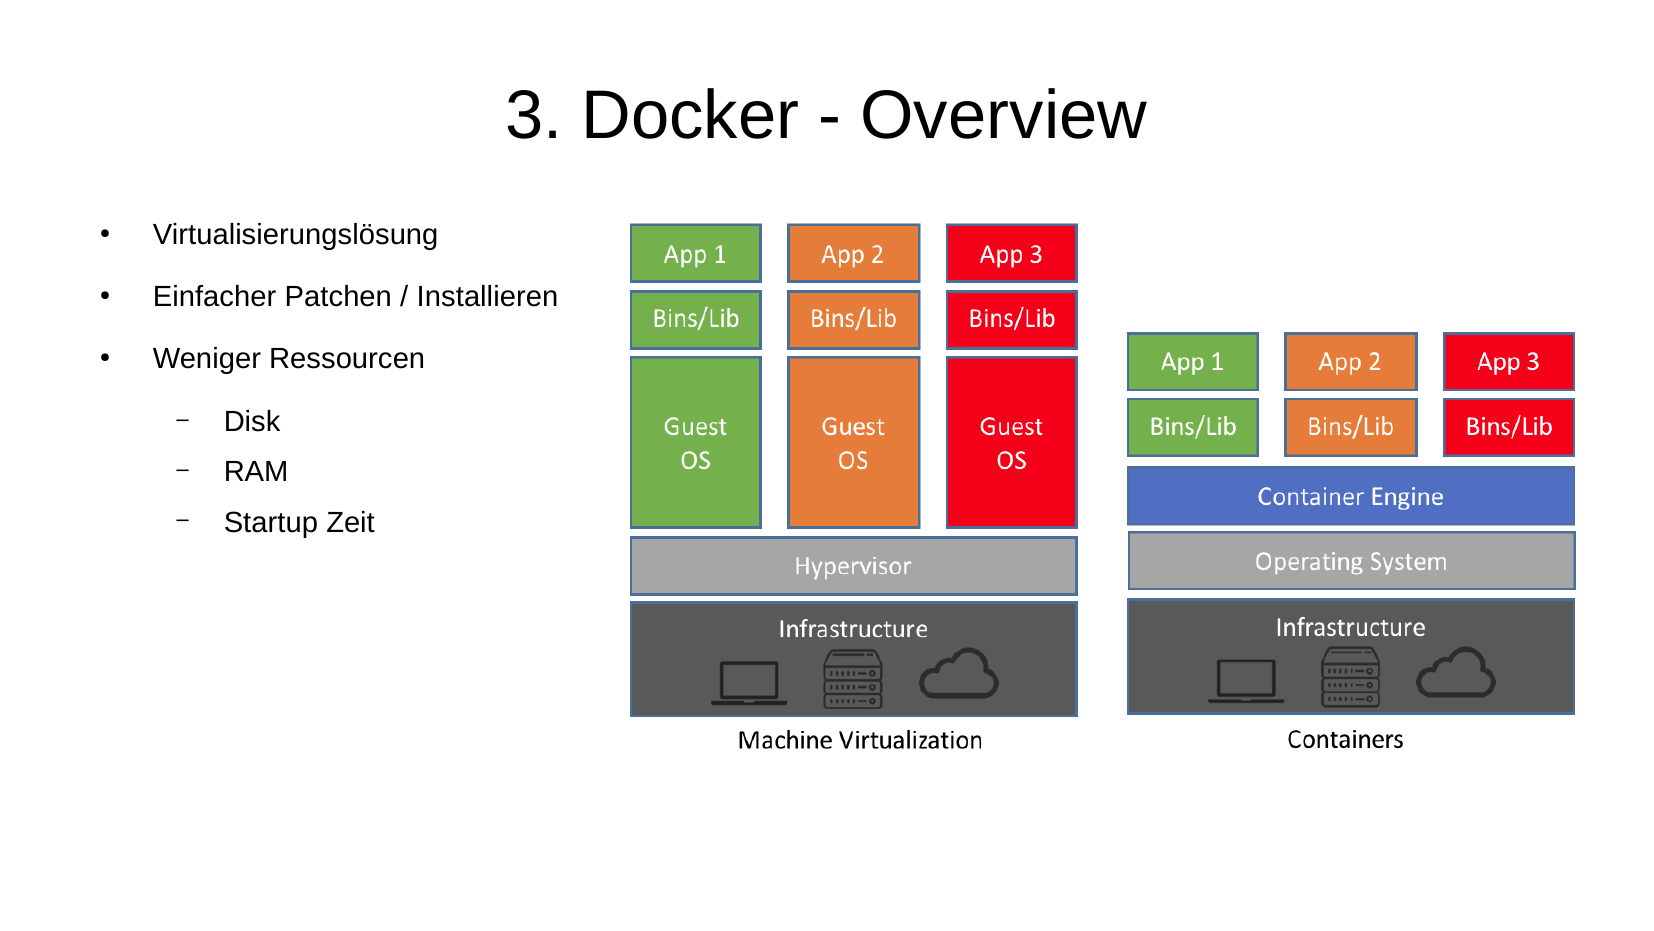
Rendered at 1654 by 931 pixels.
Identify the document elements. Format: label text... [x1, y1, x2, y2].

title 3. Docker - Overview [82, 37, 1571, 193]
picture [590, 192, 1609, 780]
list Virtualisierungslösung Einfacher Patchen / Installieren Weniger Ressourcen Disk RAM Startup Zeit [82, 217, 1571, 886]
